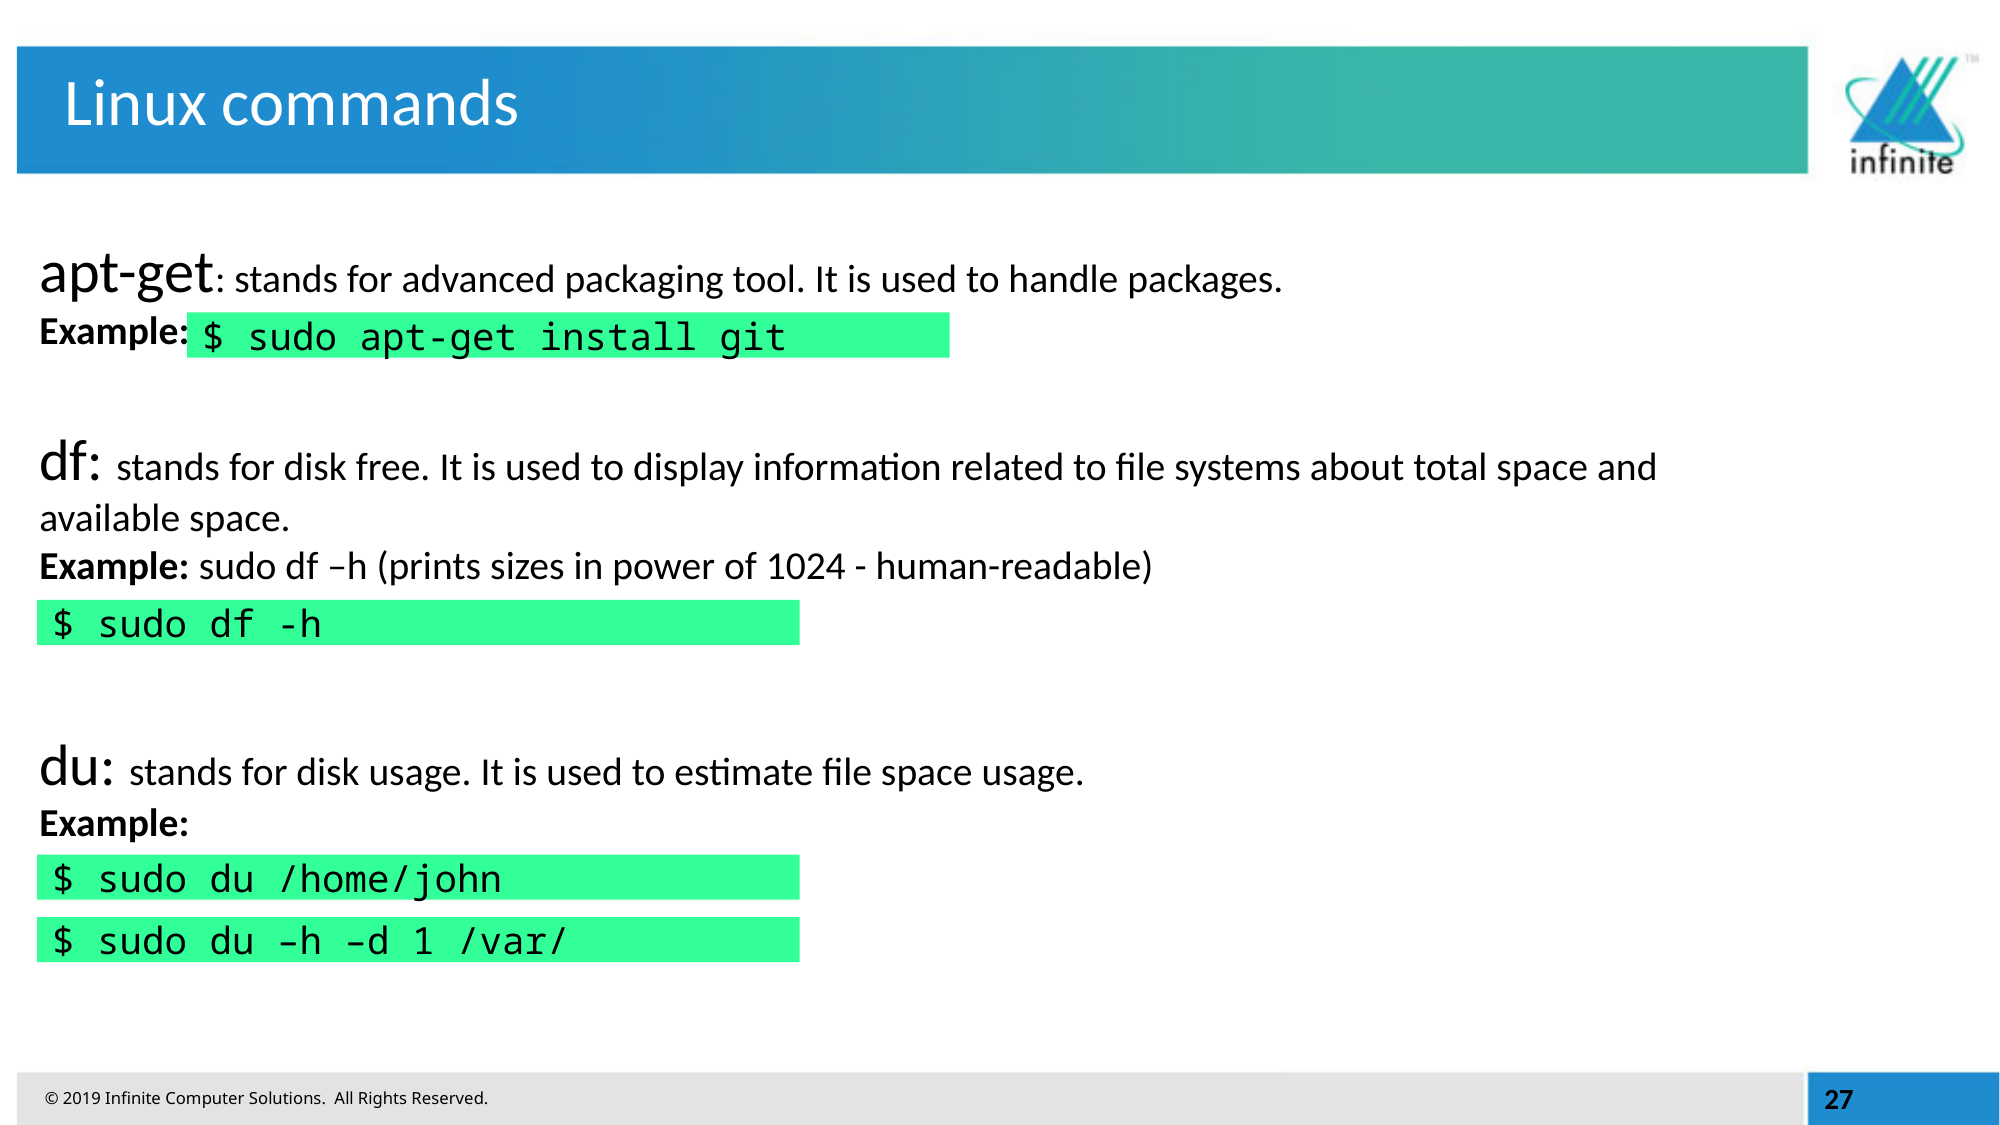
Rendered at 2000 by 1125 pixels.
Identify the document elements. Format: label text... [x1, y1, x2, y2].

slide_number <number> [1662, 1073, 2000, 1125]
text_box $ sudo apt-get install git [187, 312, 950, 358]
text_box apt-get: stands for advanced packaging tool. It is used to handle packages. Example: df: stands for disk free. It is used to display information related to file systems about total space and available space. Example: sudo df –h (prints sizes in power of 1024 - human-readable) du: stands for disk usage. It is used to estimate file space usage. Example: [24, 224, 1813, 1087]
text_box $ sudo du –h –d 1 /var/ [37, 917, 800, 963]
text_box $ sudo df -h [37, 599, 800, 646]
title Linux commands [49, 51, 1913, 182]
picture [16, 0, 2000, 1125]
text_box $ sudo du /home/john [37, 854, 800, 900]
